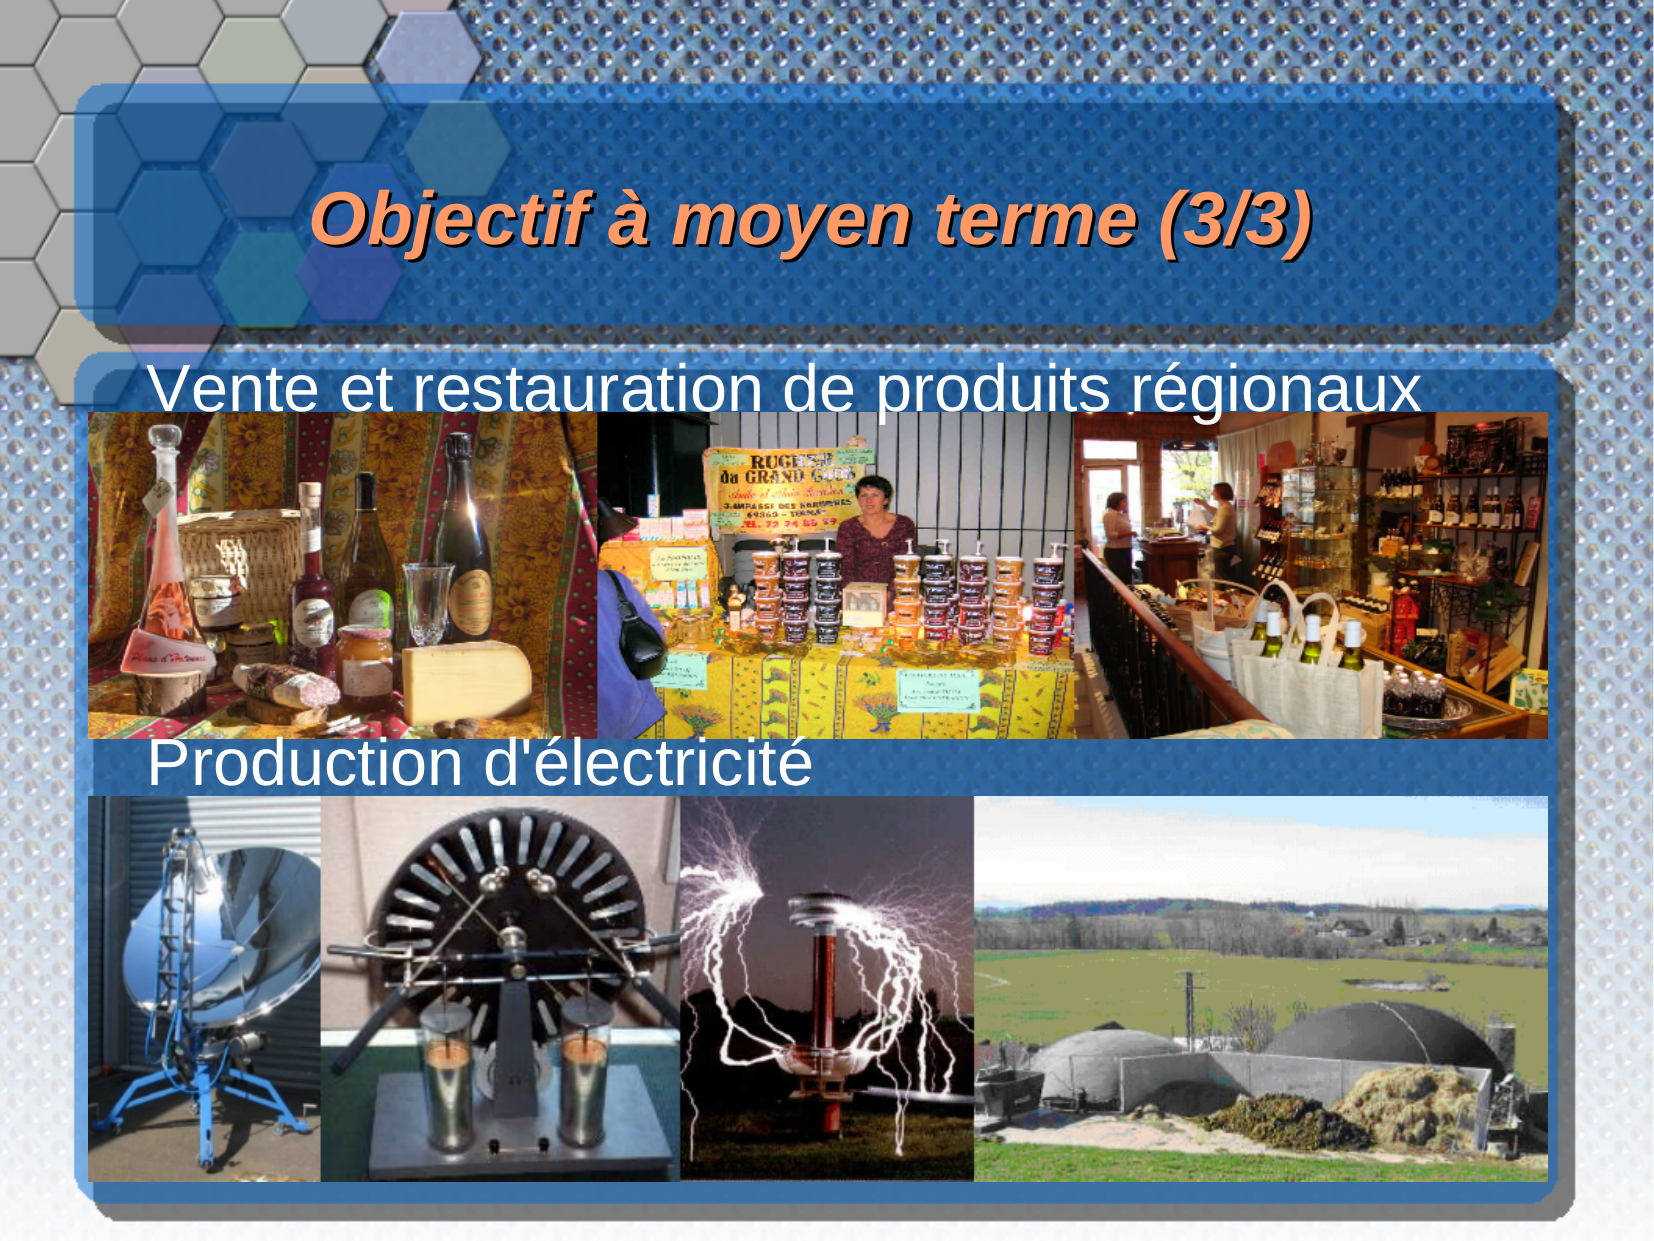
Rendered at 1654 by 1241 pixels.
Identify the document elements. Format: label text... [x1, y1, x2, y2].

list Vente et restauration de produits régionaux Production d'électricité [134, 350, 1516, 1133]
picture [0, 0, 1654, 1241]
title Objectif à moyen terme (3/3) [88, 114, 1534, 322]
